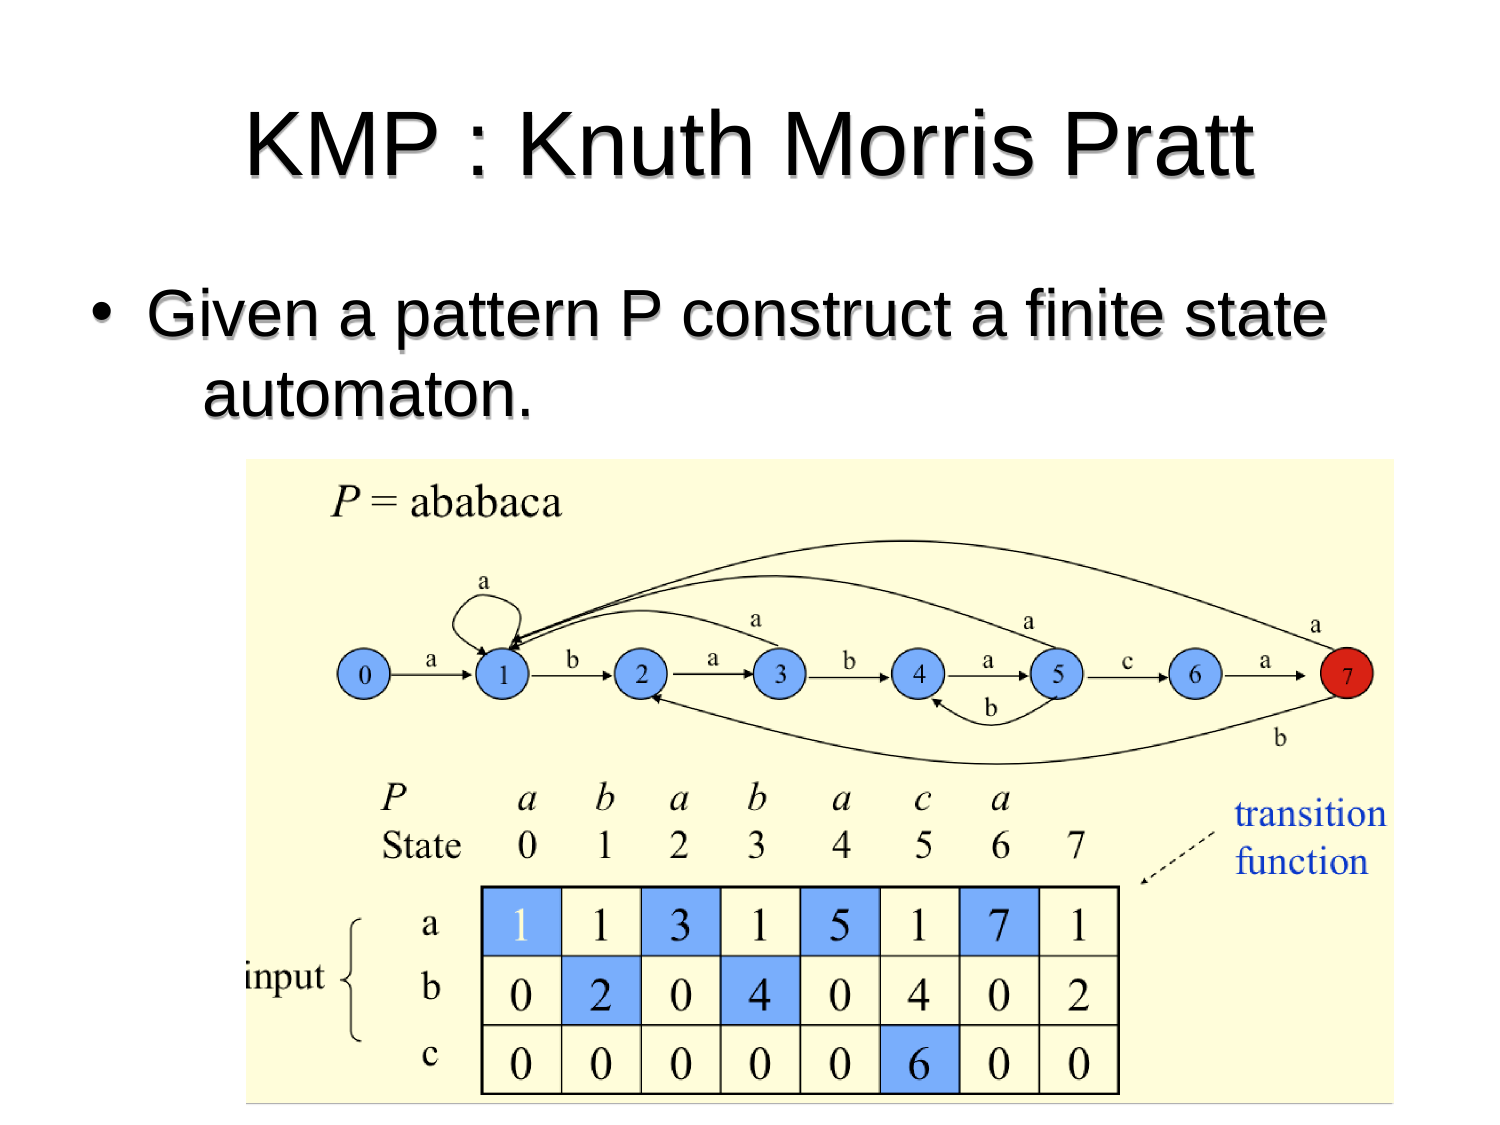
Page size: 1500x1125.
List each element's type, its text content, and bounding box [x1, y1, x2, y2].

title KMP : Knuth Morris Pratt [75, 45, 1426, 233]
picture [246, 459, 1394, 1103]
list Given a pattern P construct a finite state automaton. [75, 262, 1426, 1005]
